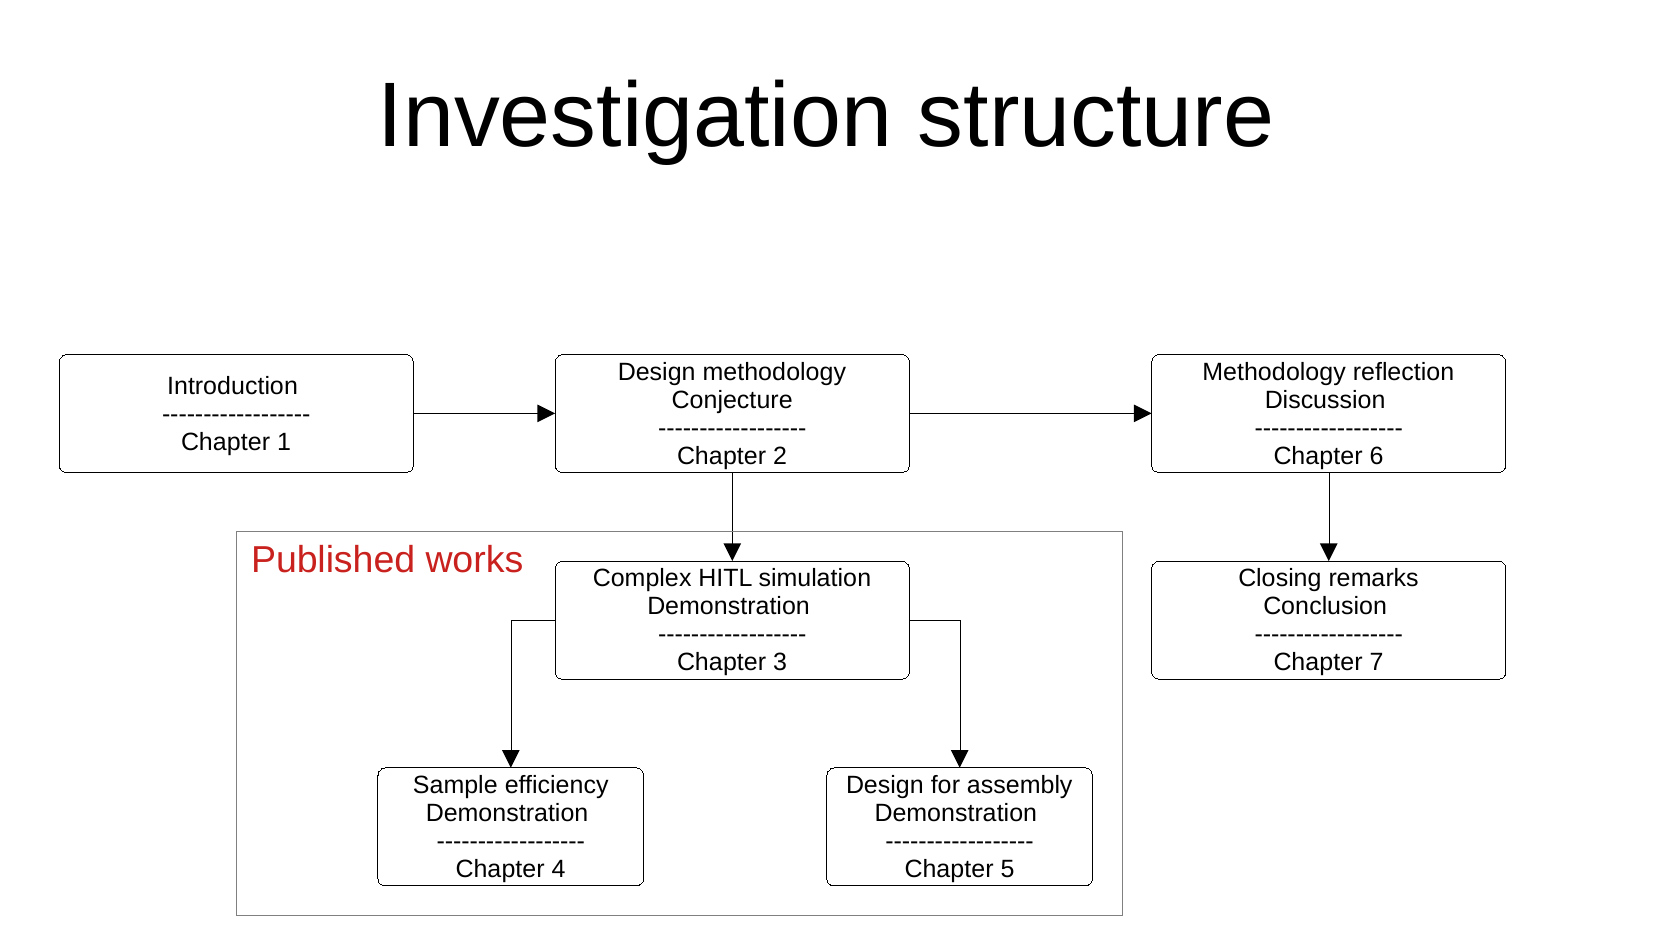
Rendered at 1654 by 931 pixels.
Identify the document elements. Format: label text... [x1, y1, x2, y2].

title Investigation structure [82, 37, 1571, 193]
text_box Design methodology Conjecture ------------------ Chapter 2 [555, 354, 910, 473]
text_box Closing remarks Conclusion ------------------ Chapter 7 [1151, 561, 1506, 680]
text_box Introduction ------------------ Chapter 1 [59, 354, 414, 473]
text_box Methodology reflection Discussion ------------------ Chapter 6 [1151, 354, 1506, 473]
text_box Published works [236, 531, 1123, 916]
